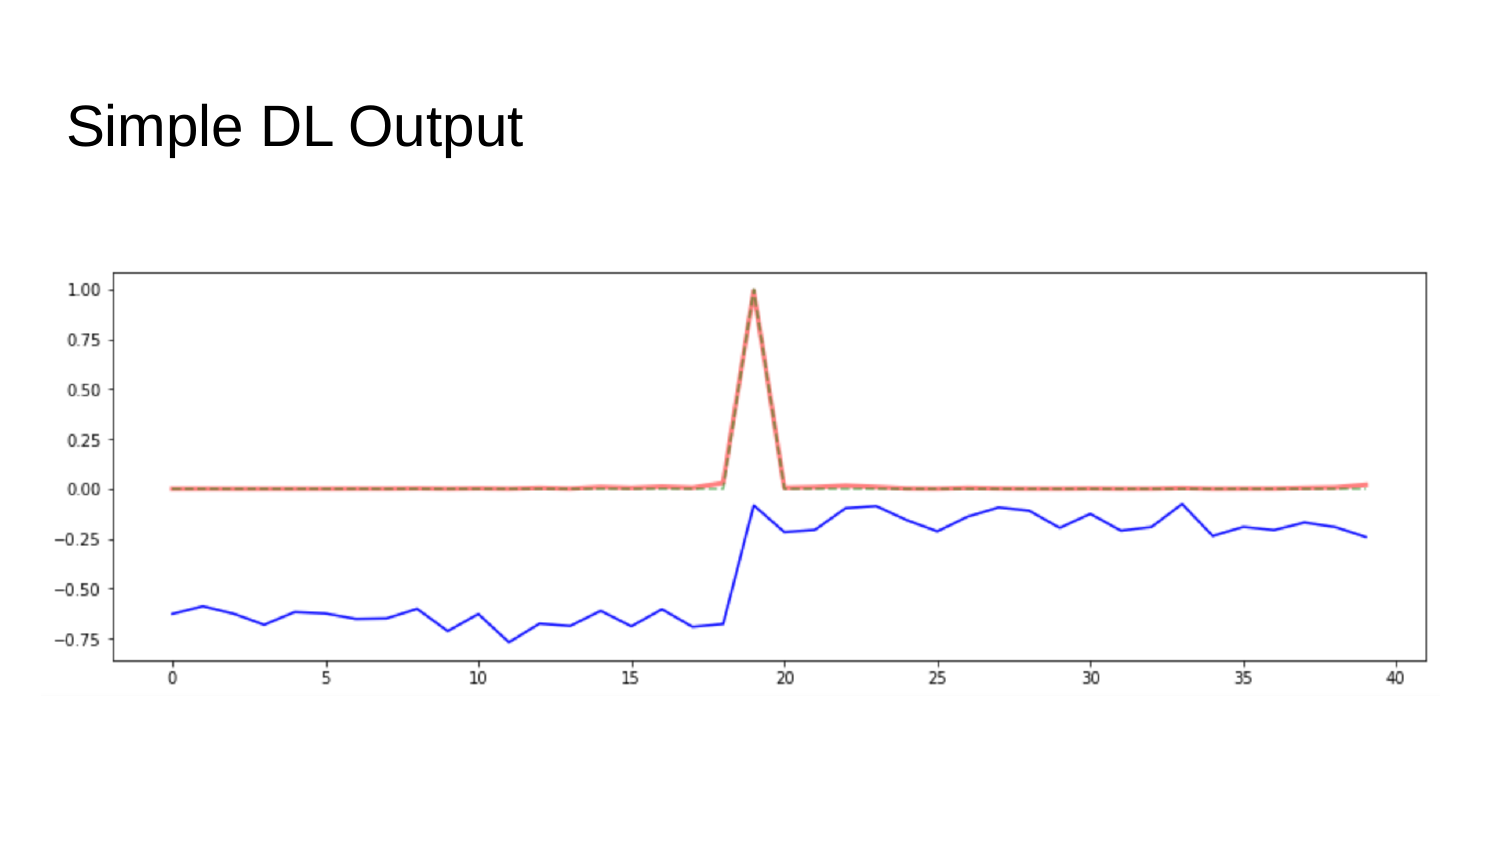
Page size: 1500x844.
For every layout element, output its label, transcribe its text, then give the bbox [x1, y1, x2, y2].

title Simple DL Output [51, 72, 1449, 167]
picture [41, 242, 1440, 696]
